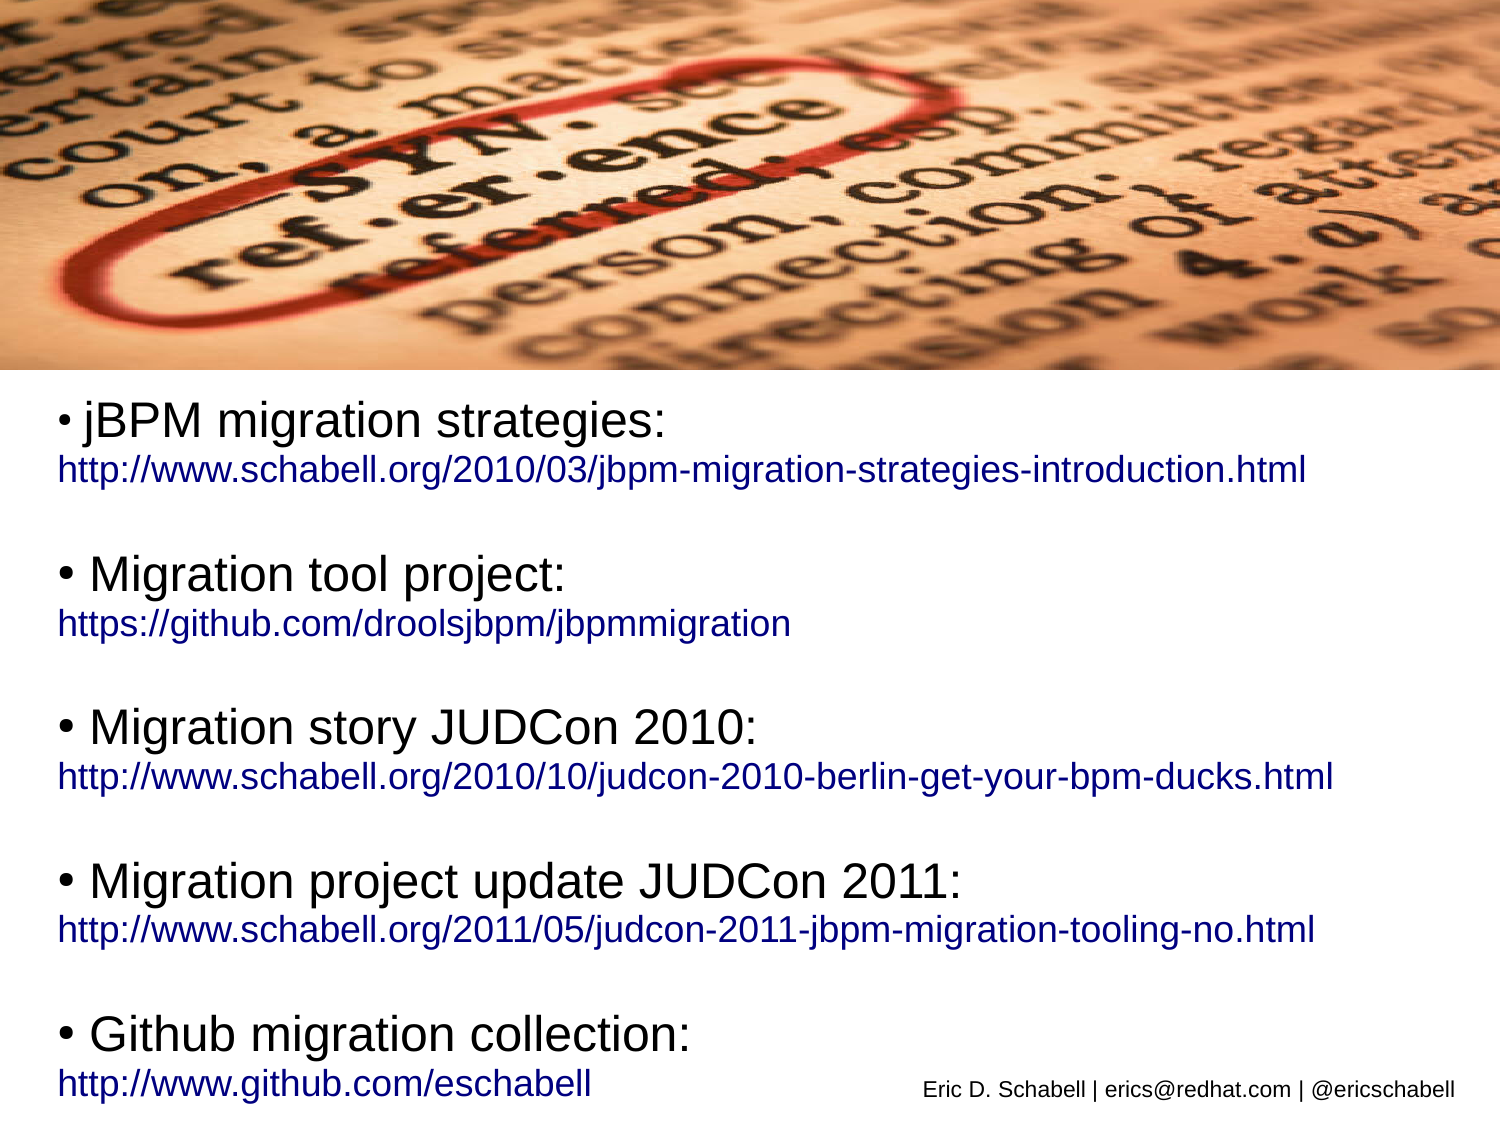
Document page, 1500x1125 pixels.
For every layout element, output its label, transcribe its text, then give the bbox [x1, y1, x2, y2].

subtitle jBPM migration strategies: http://www.schabell.org/2010/03/jbpm-migration-strategies-introduction.html Migration tool project: https://github.com/droolsjbpm/jbpmmigration Migration story JUDCon 2010: http://www.schabell.org/2010/10/judcon-2010-berlin-get-your-bpm-ducks.html Migration project update JUDCon 2011: http://www.schabell.org/2011/05/judcon-2011-jbpm-migration-tooling-no.html Github migration collection: http://www.github.com/eschabell [57, 370, 1426, 1125]
text_box Eric D. Schabell | erics@redhat.com | @ericschabell [849, 1077, 1500, 1112]
picture [0, 0, 1500, 370]
